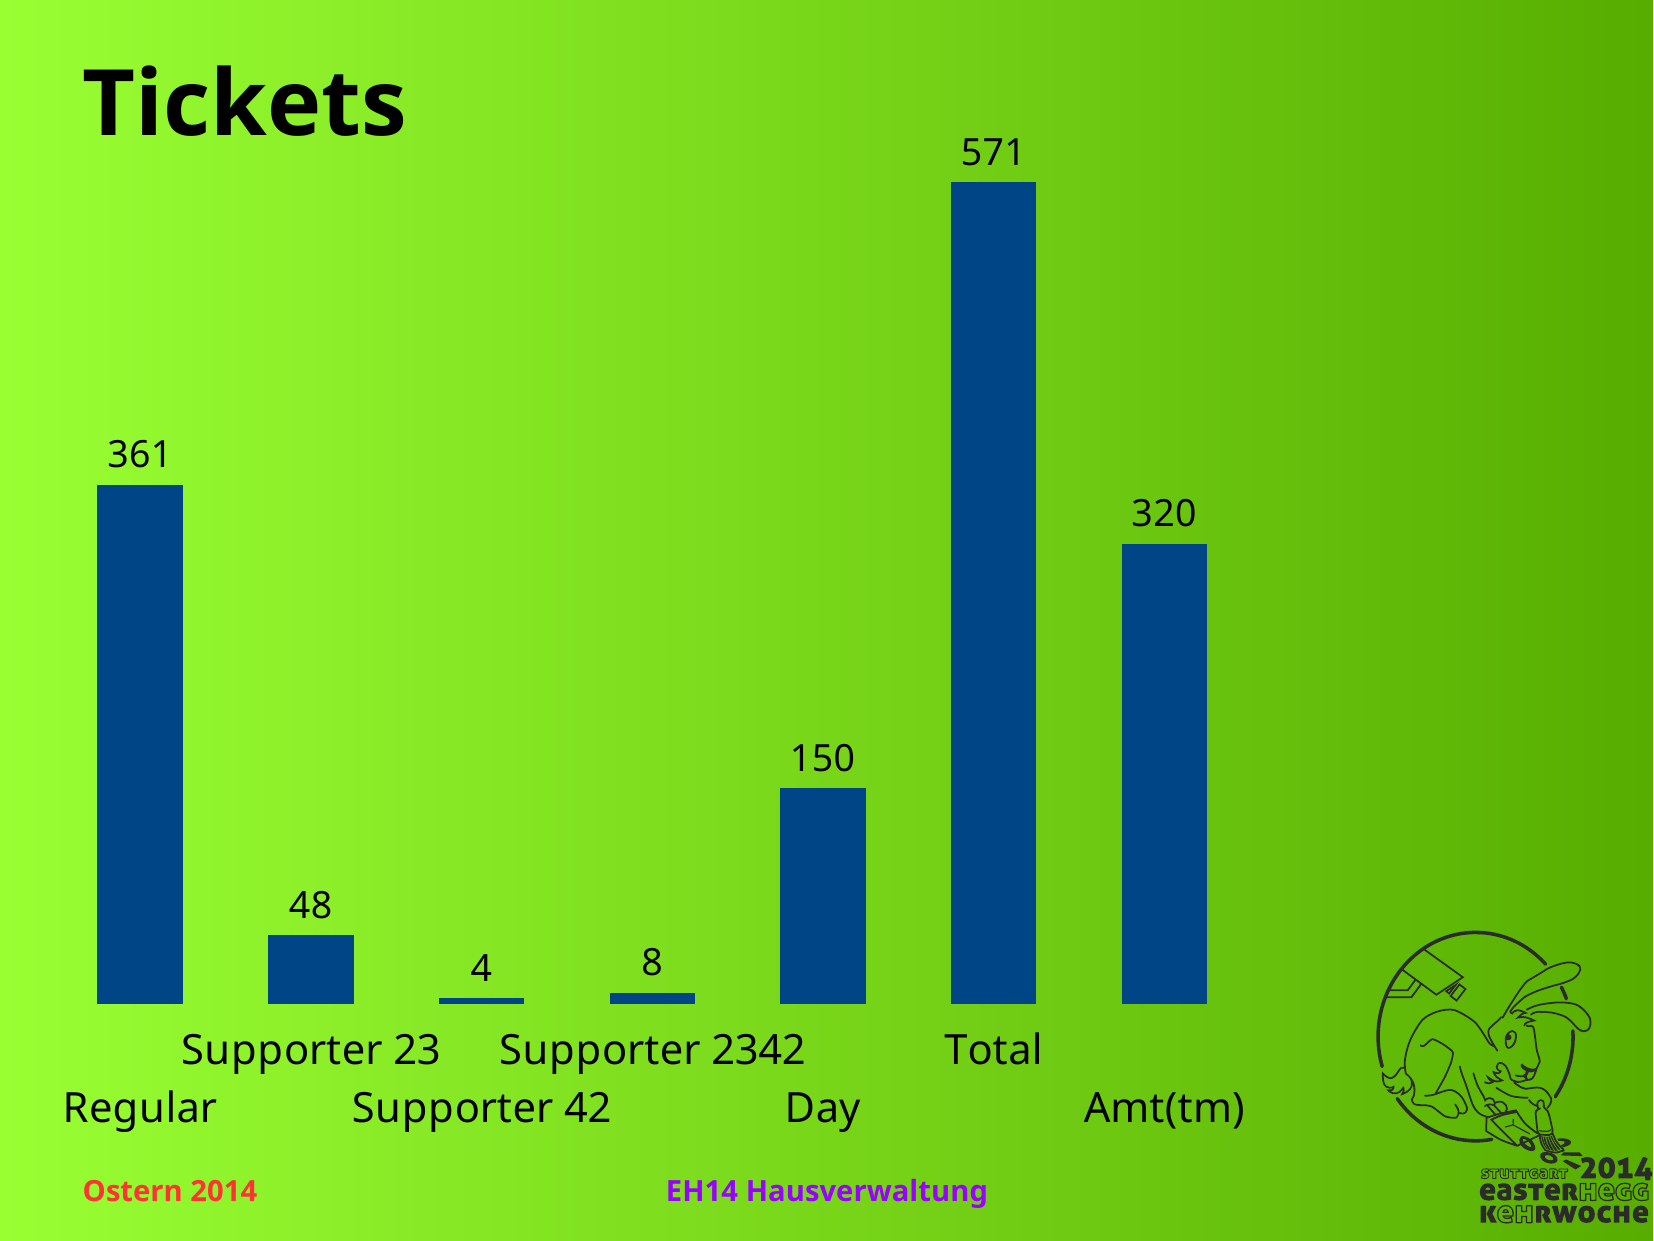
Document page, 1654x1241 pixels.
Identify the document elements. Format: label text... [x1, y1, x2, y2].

chart [29, 120, 1275, 1156]
title Tickets [82, 49, 1571, 151]
title Party Stats [77, 0, 81, 120]
title Party Stats [77, 1156, 81, 1240]
